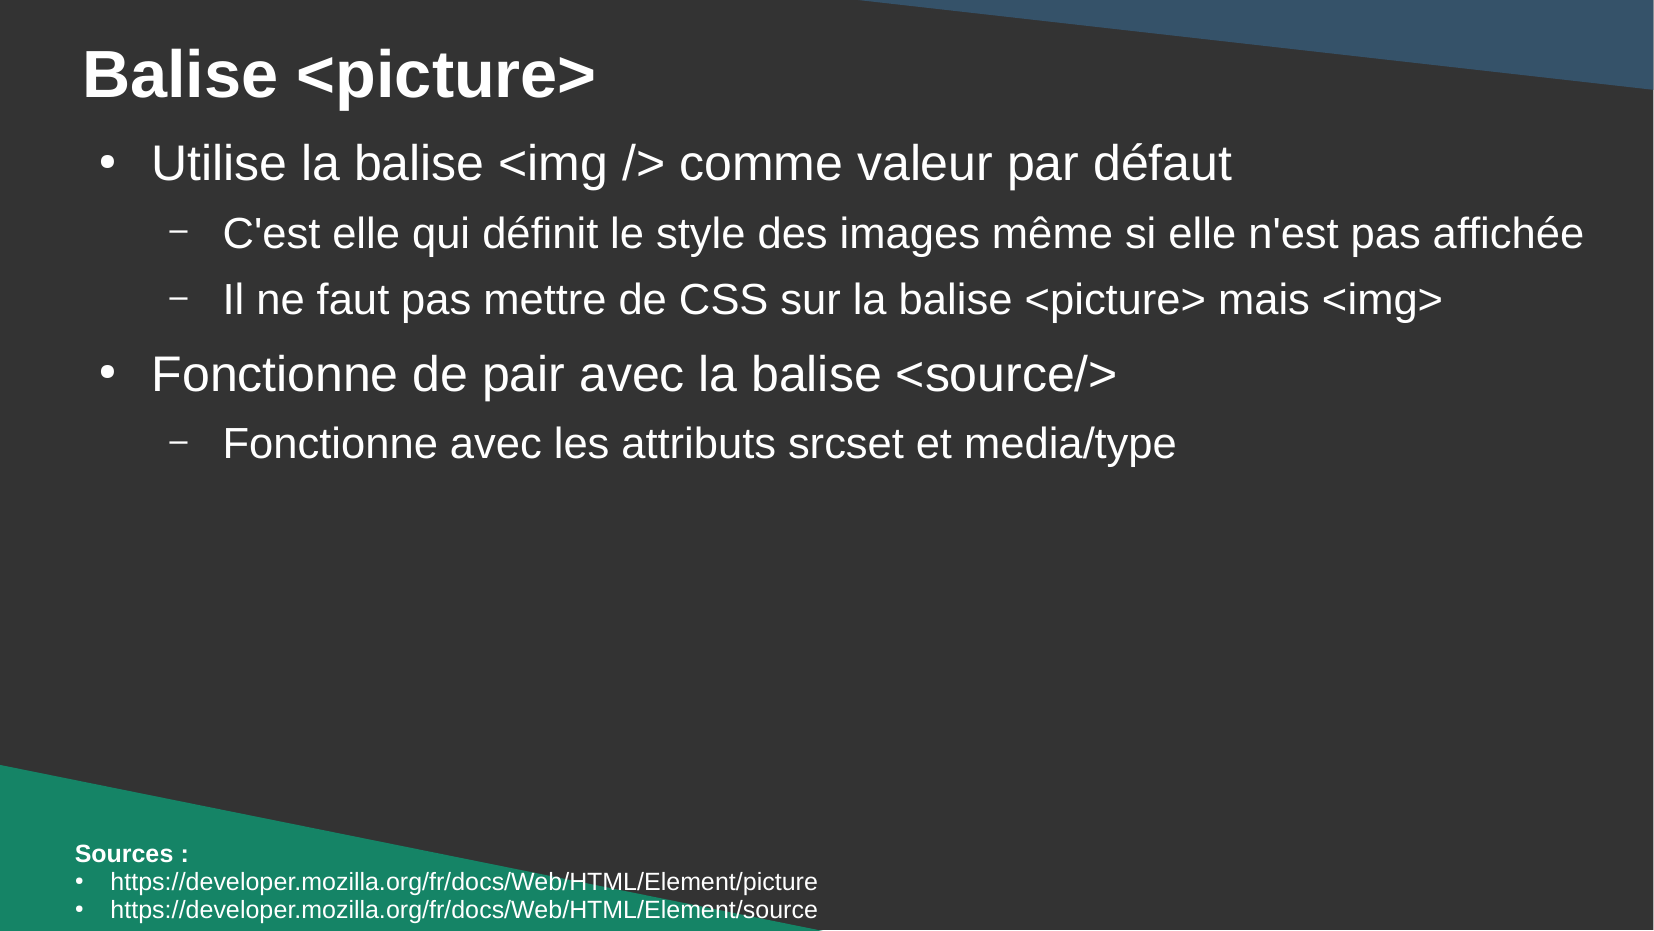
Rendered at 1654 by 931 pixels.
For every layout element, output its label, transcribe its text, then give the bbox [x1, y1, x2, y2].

list Utilise la balise <img /> comme valeur par défaut C'est elle qui définit le style des images même si elle n'est pas affichée Il ne faut pas mettre de CSS sur la balise <picture> mais <img> Fonctionne de pair avec la balise <source/> Fonctionne avec les attributs srcset et media/type [80, 135, 1605, 780]
text_box [0, 764, 333, 931]
text_box [858, 0, 1654, 90]
text_box Sources : https://developer.mozilla.org/fr/docs/Web/HTML/Element/picture https://developer.mozilla.org/fr/docs/Web/HTML/Element/source [60, 832, 1546, 931]
title Balise <picture> [82, 37, 1571, 122]
